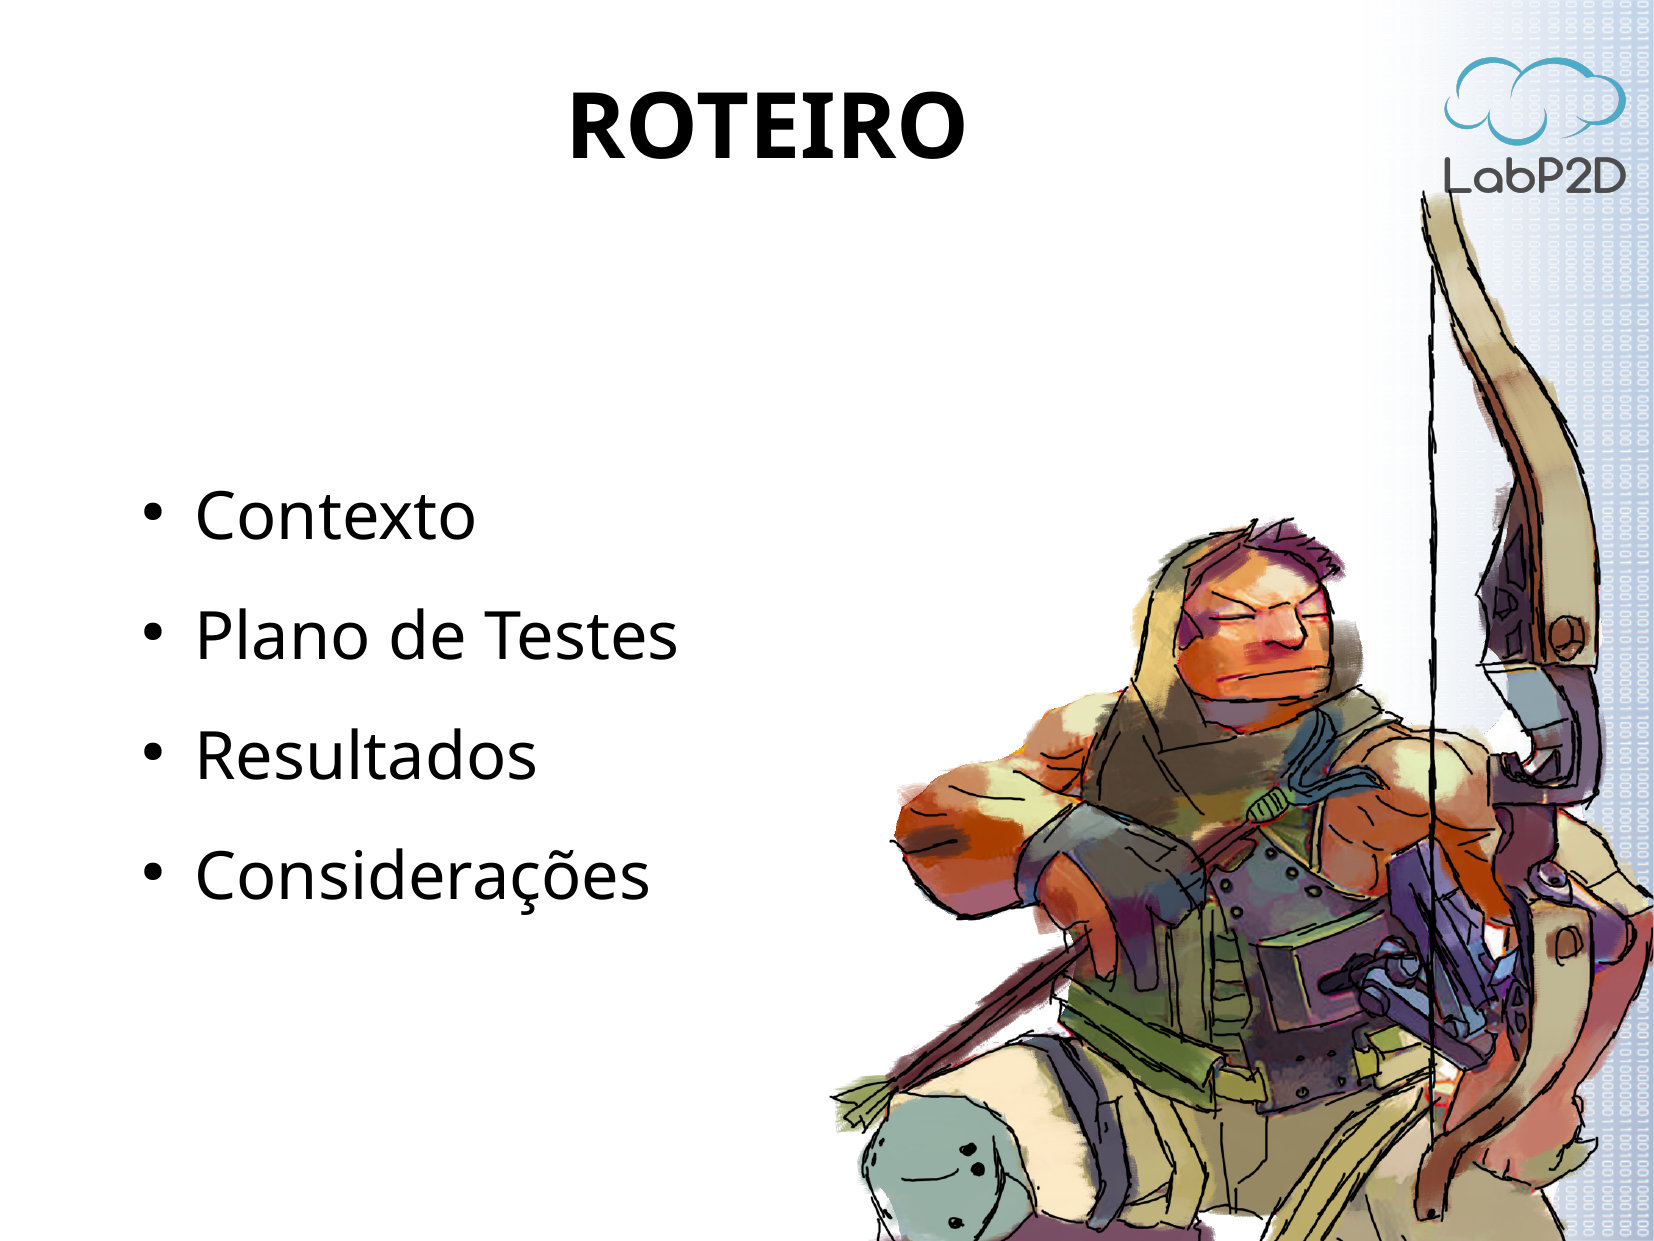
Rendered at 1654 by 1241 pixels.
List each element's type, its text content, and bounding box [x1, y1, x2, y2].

list Contexto Plano de Testes Resultados Considerações [123, 271, 1406, 1116]
picture [602, 1, 1654, 1241]
title ROTEIRO [82, 19, 1453, 227]
